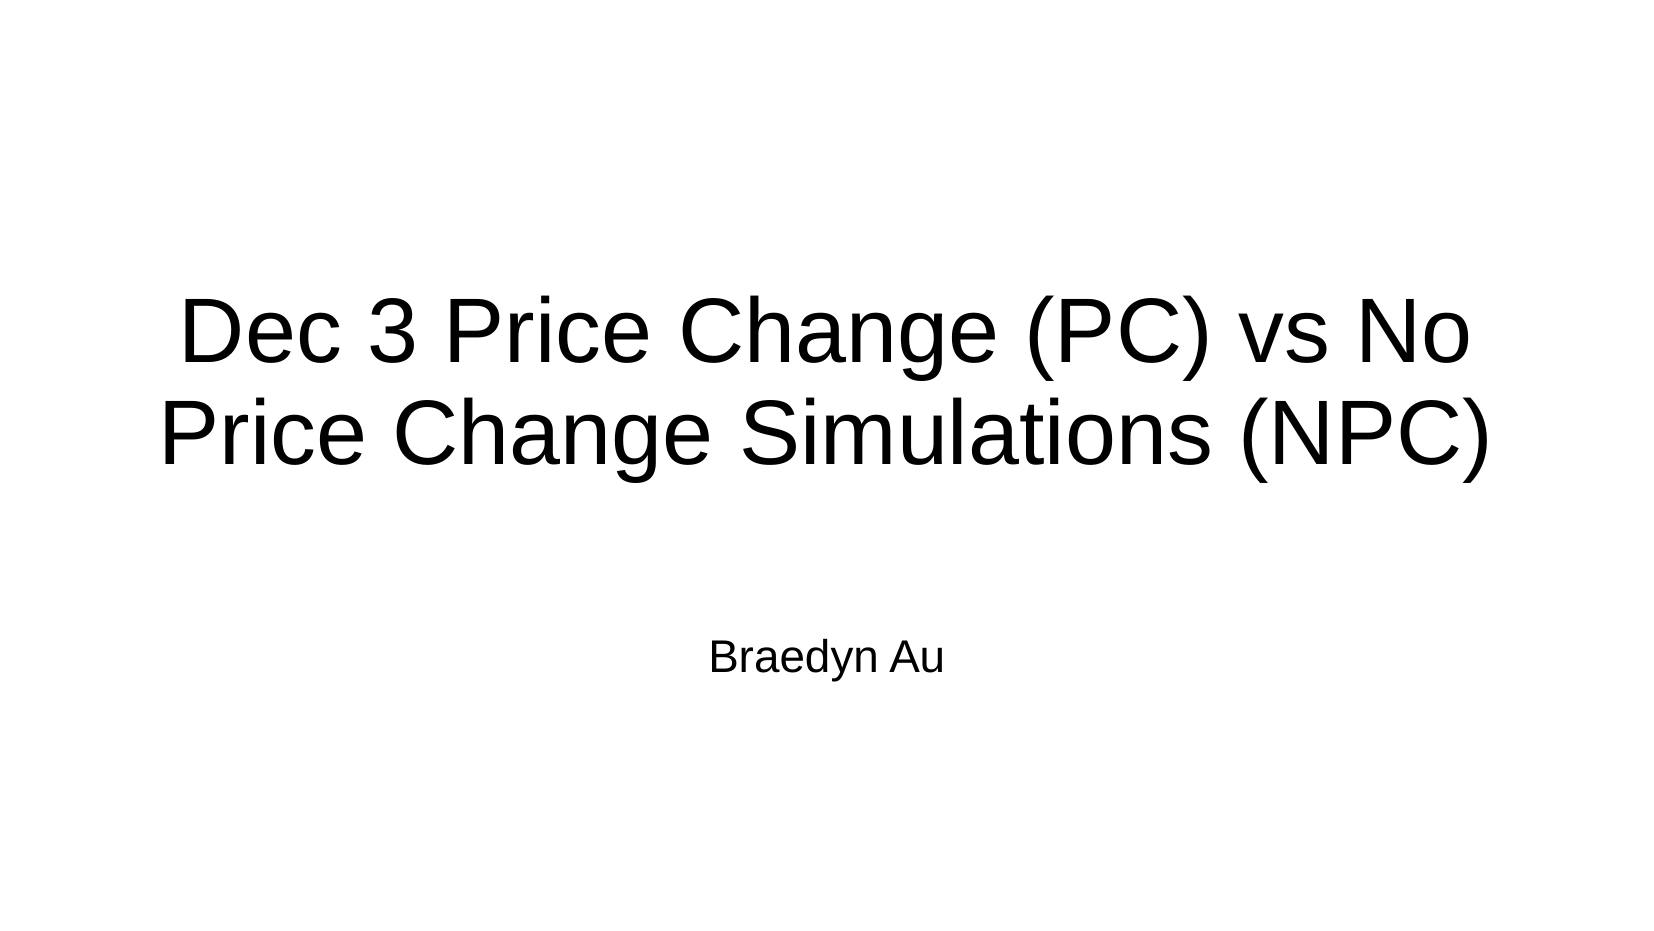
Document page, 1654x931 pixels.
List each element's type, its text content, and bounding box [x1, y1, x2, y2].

title Dec 3 Price Change (PC) vs No Price Change Simulations (NPC) [82, 279, 1571, 485]
subtitle Braedyn Au [82, 555, 1571, 758]
